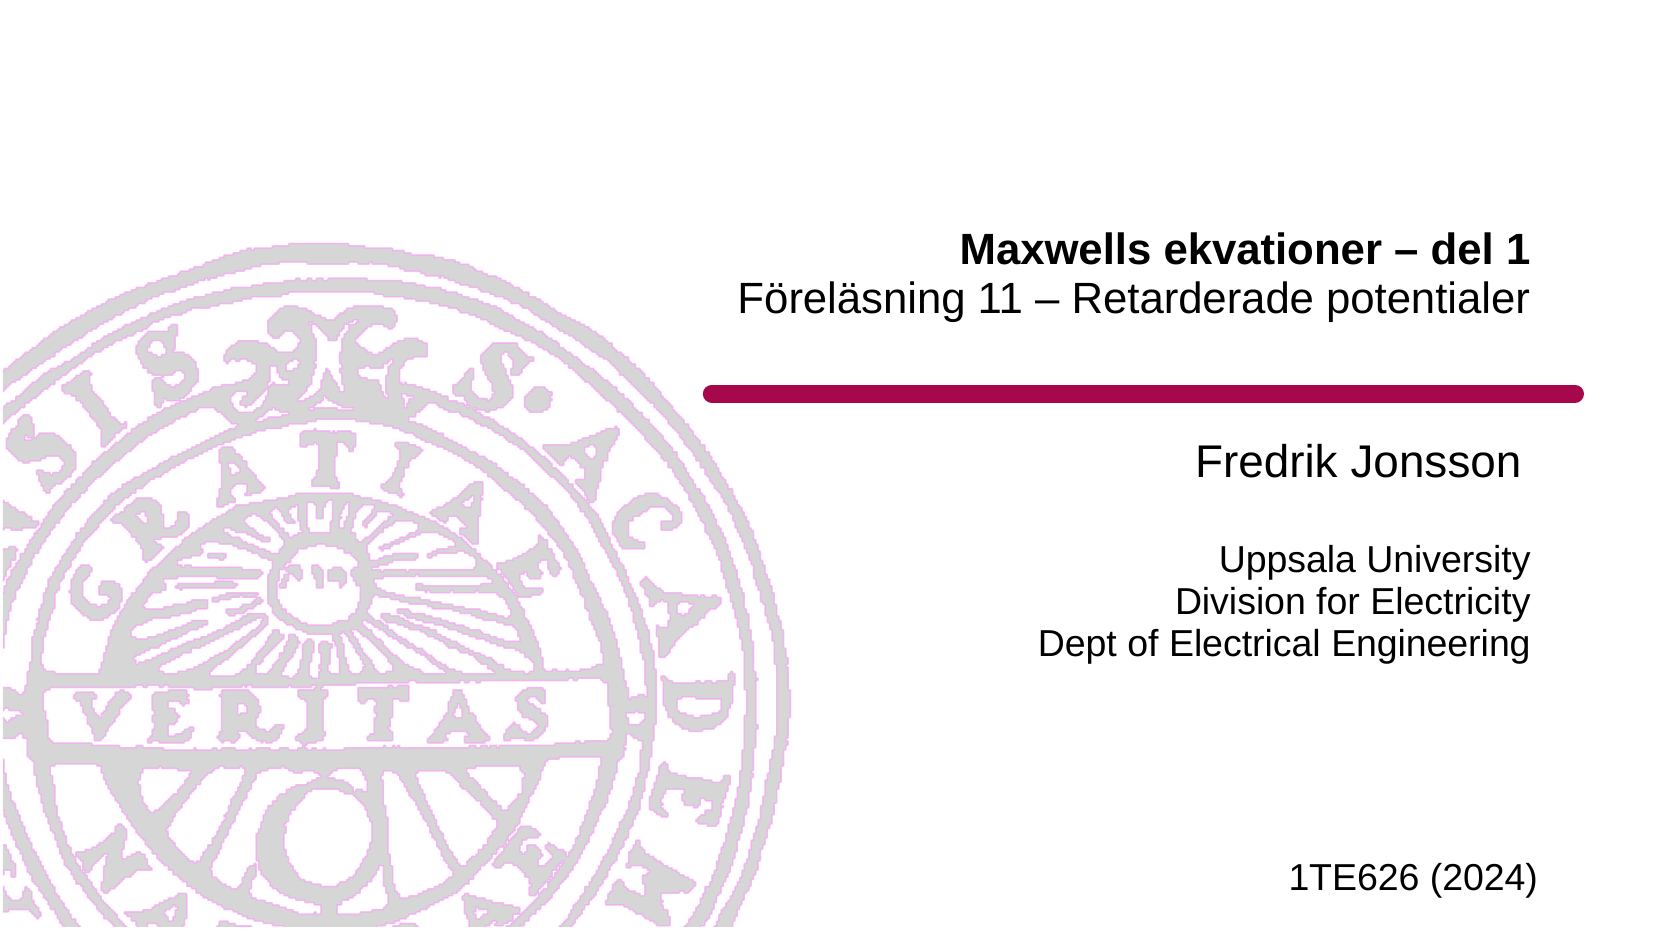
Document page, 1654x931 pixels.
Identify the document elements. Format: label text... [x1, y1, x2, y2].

text_box [812, 776, 1636, 927]
text_box Maxwells ekvationer – del 1 Föreläsning 11 – Retarderade potentialer [660, 218, 1546, 380]
picture [2, 221, 812, 927]
text_box 1TE626 (2024) [1170, 849, 1553, 906]
text_box Uppsala University Division for Electricity Dept of Electrical Engineering [735, 531, 1546, 672]
text_box Fredrik Jonsson [812, 429, 1537, 496]
